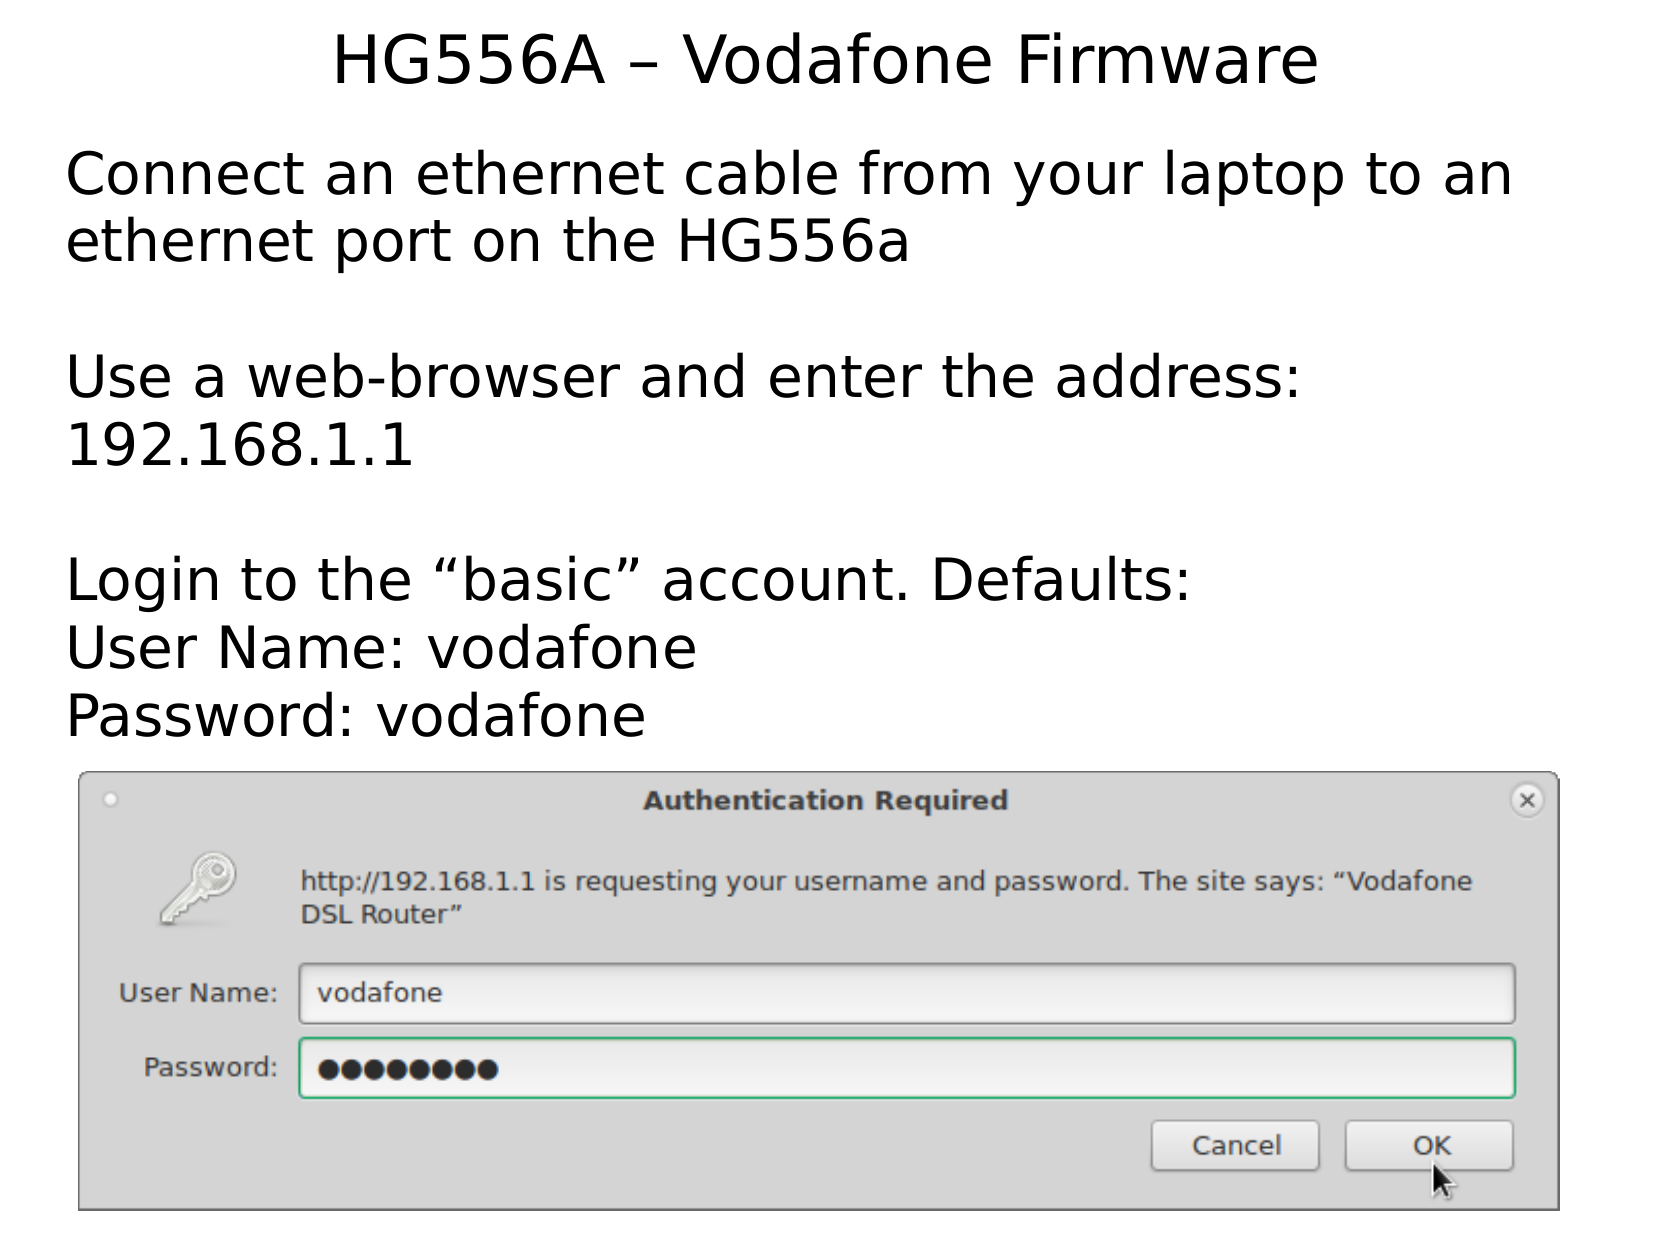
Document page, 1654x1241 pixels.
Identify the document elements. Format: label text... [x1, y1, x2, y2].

subtitle Connect an ethernet cable from your laptop to an ethernet port on the HG556a Use a web-browser and enter the address: 192.168.1.1 Login to the “basic” account. Defaults: User Name: vodafone Password: vodafone [64, 140, 1554, 750]
picture [78, 771, 1560, 1211]
title HG556A – Vodafone Firmware [82, 21, 1571, 100]
